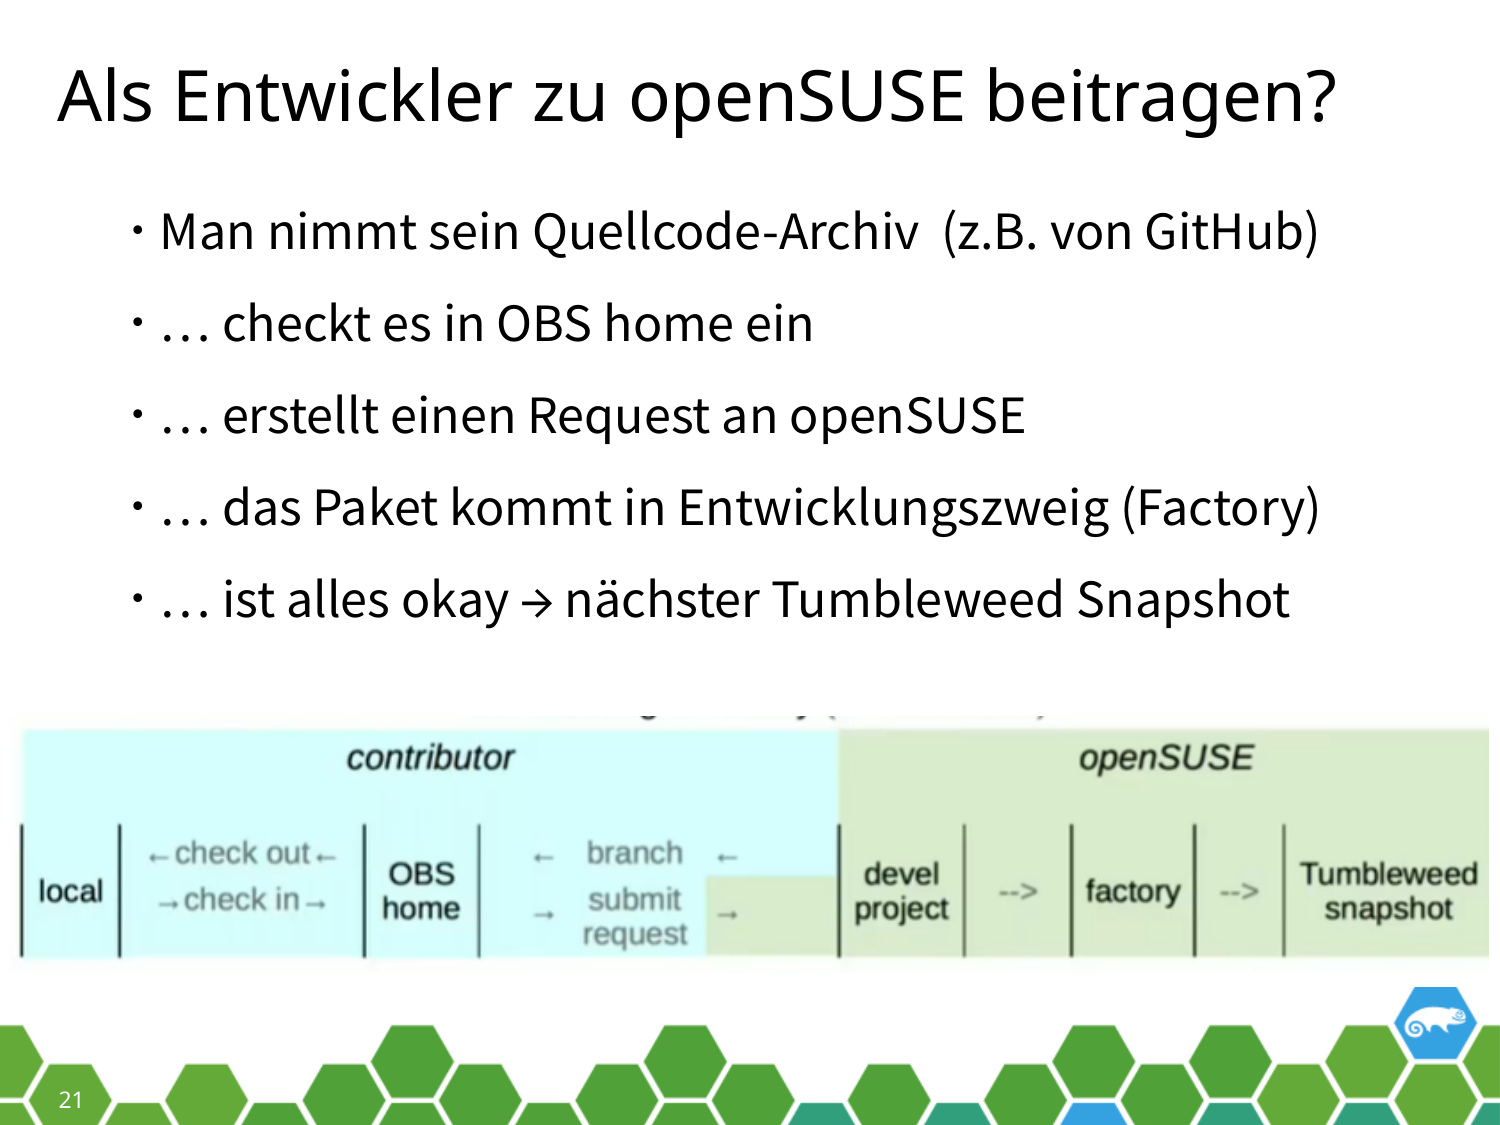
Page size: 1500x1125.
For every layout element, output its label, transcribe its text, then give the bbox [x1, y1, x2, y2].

picture [9, 716, 1489, 973]
list Man nimmt sein Quellcode-Archiv (z.B. von GitHub) … checkt es in OBS home ein … erstellt einen Request an openSUSE … das Paket kommt in Entwicklungszweig (Factory) … ist alles okay → nächster Tumbleweed Snapshot [131, 195, 1401, 716]
picture [0, 987, 1500, 1125]
title Als Entwickler zu openSUSE beitragen? [57, 4, 1447, 183]
